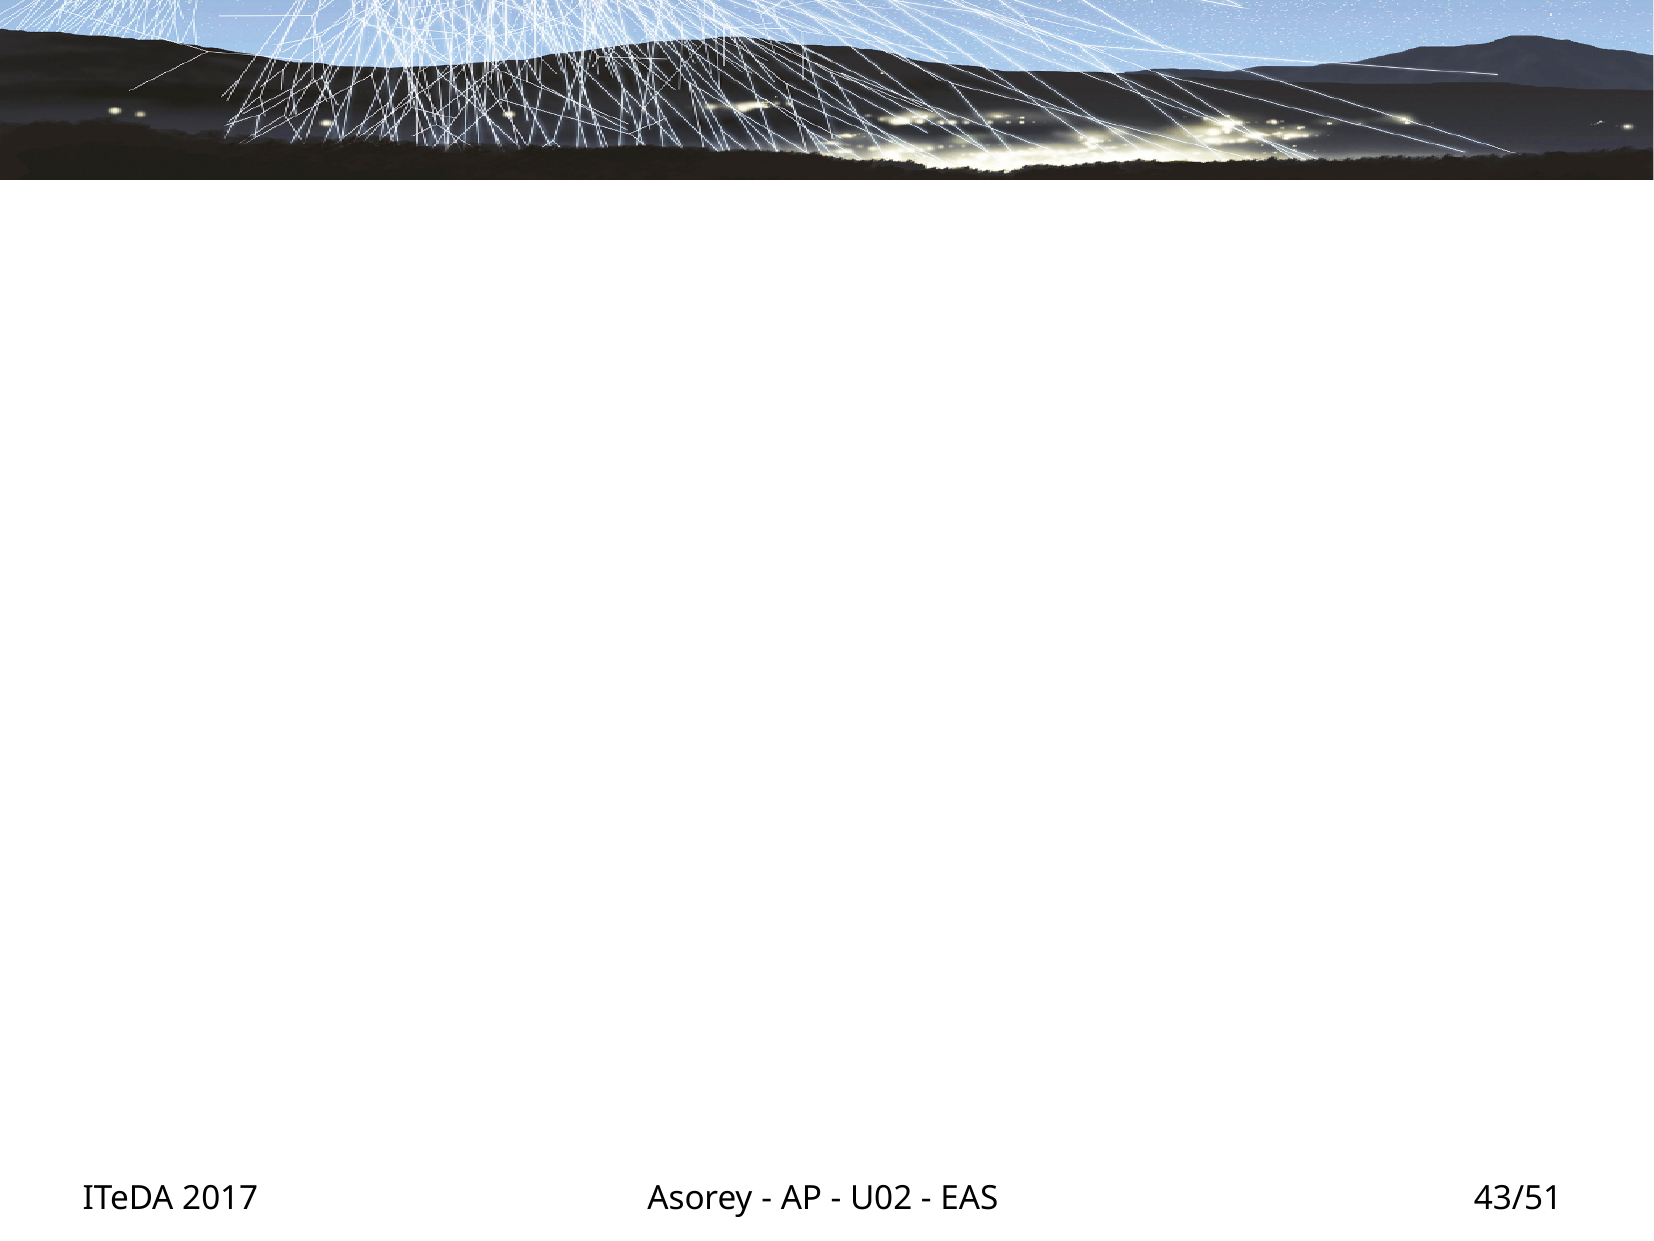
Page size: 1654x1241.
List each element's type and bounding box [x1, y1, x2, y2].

picture [0, 0, 1654, 180]
